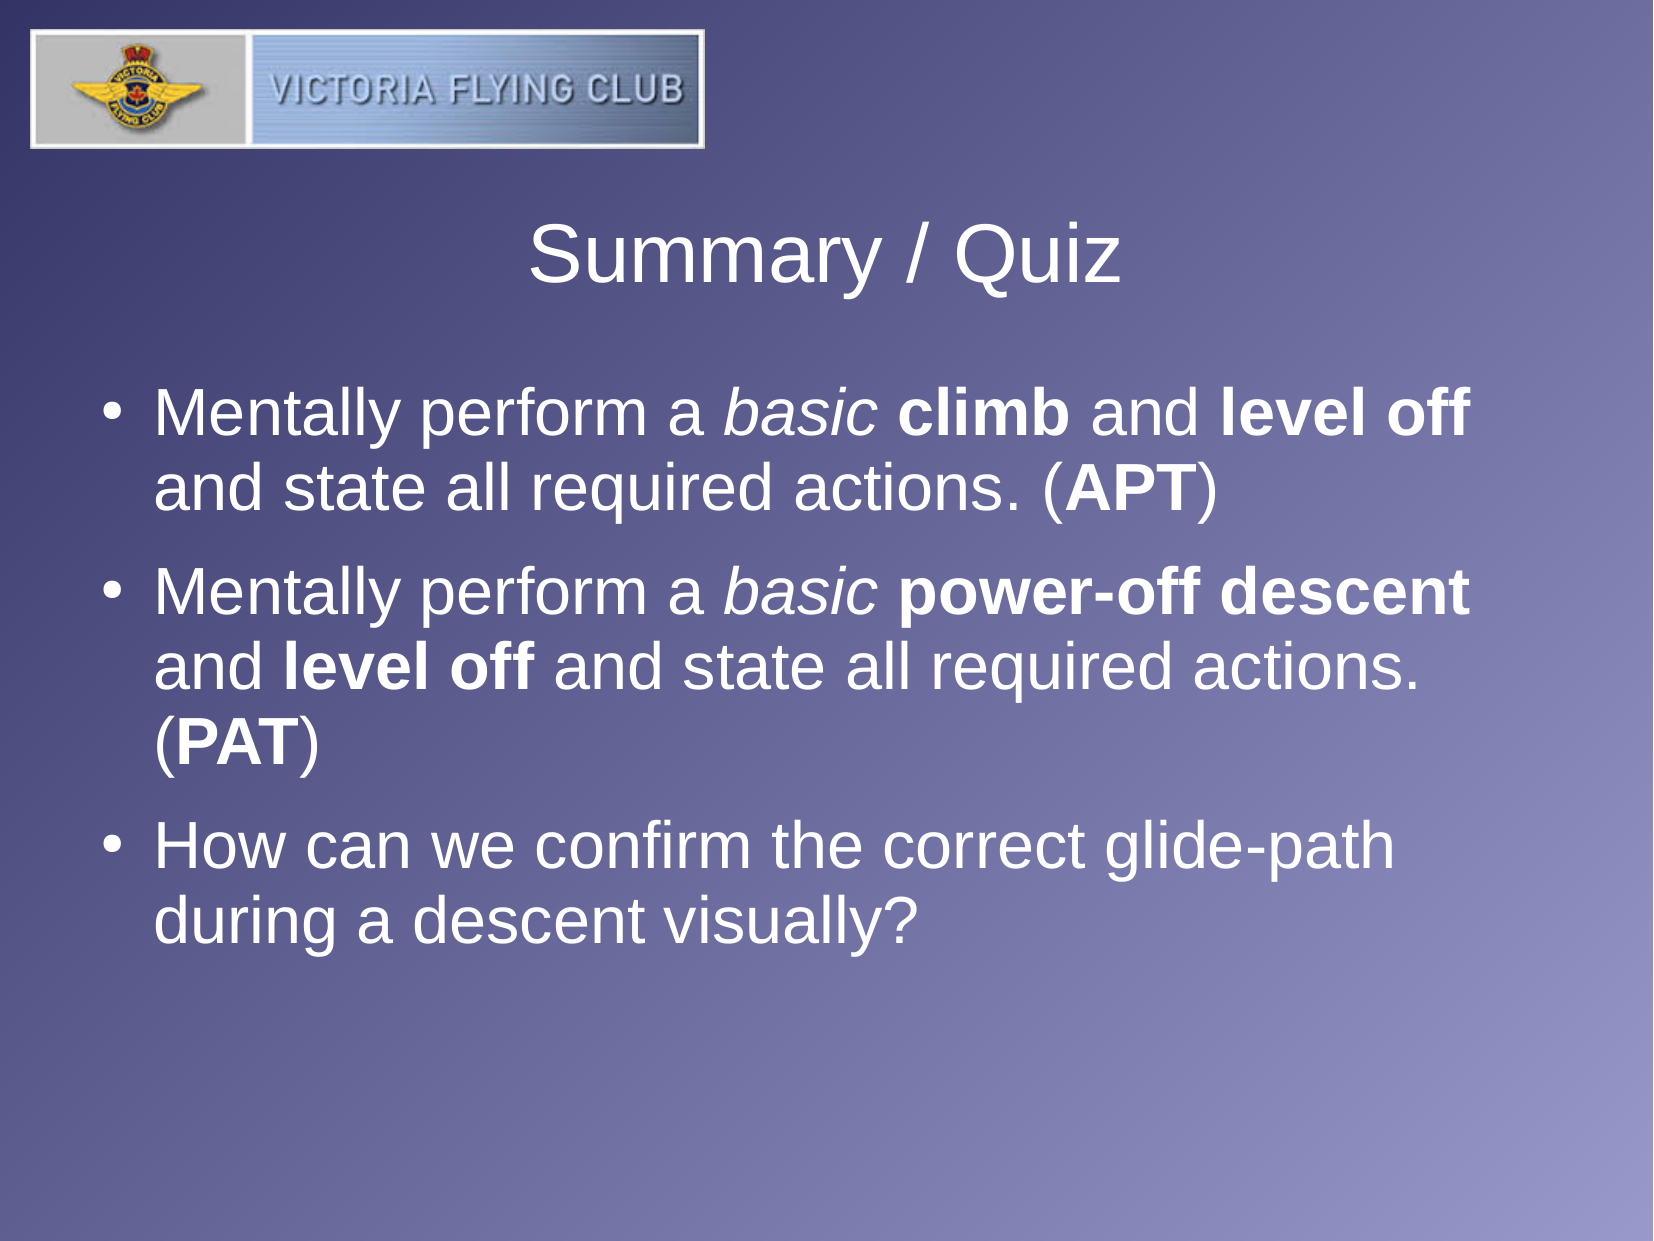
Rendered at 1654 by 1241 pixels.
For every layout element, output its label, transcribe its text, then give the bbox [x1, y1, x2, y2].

picture [30, 29, 705, 149]
title Summary / Quiz [82, 150, 1571, 358]
list Mentally perform a basic climb and level off and state all required actions. (APT) Mentally perform a basic power-off descent and level off and state all required actions. (PAT) How can we confirm the correct glide-path during a descent visually? [82, 375, 1571, 1095]
